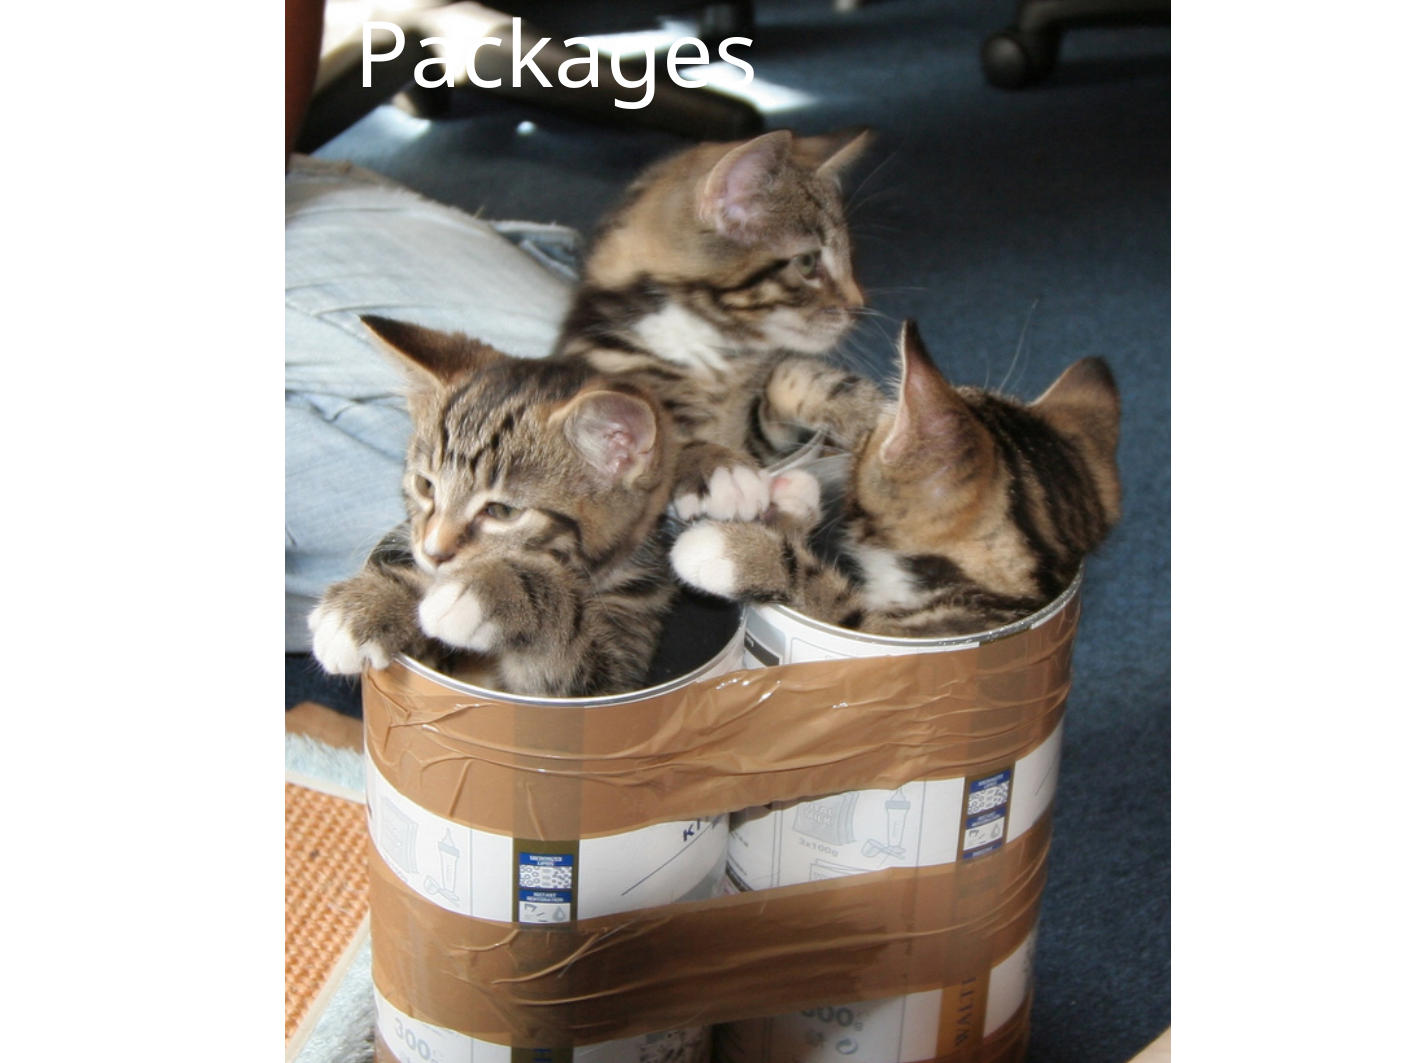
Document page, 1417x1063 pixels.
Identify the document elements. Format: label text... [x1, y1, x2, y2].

picture [285, 0, 1171, 1063]
text_box Packages [284, 0, 830, 117]
